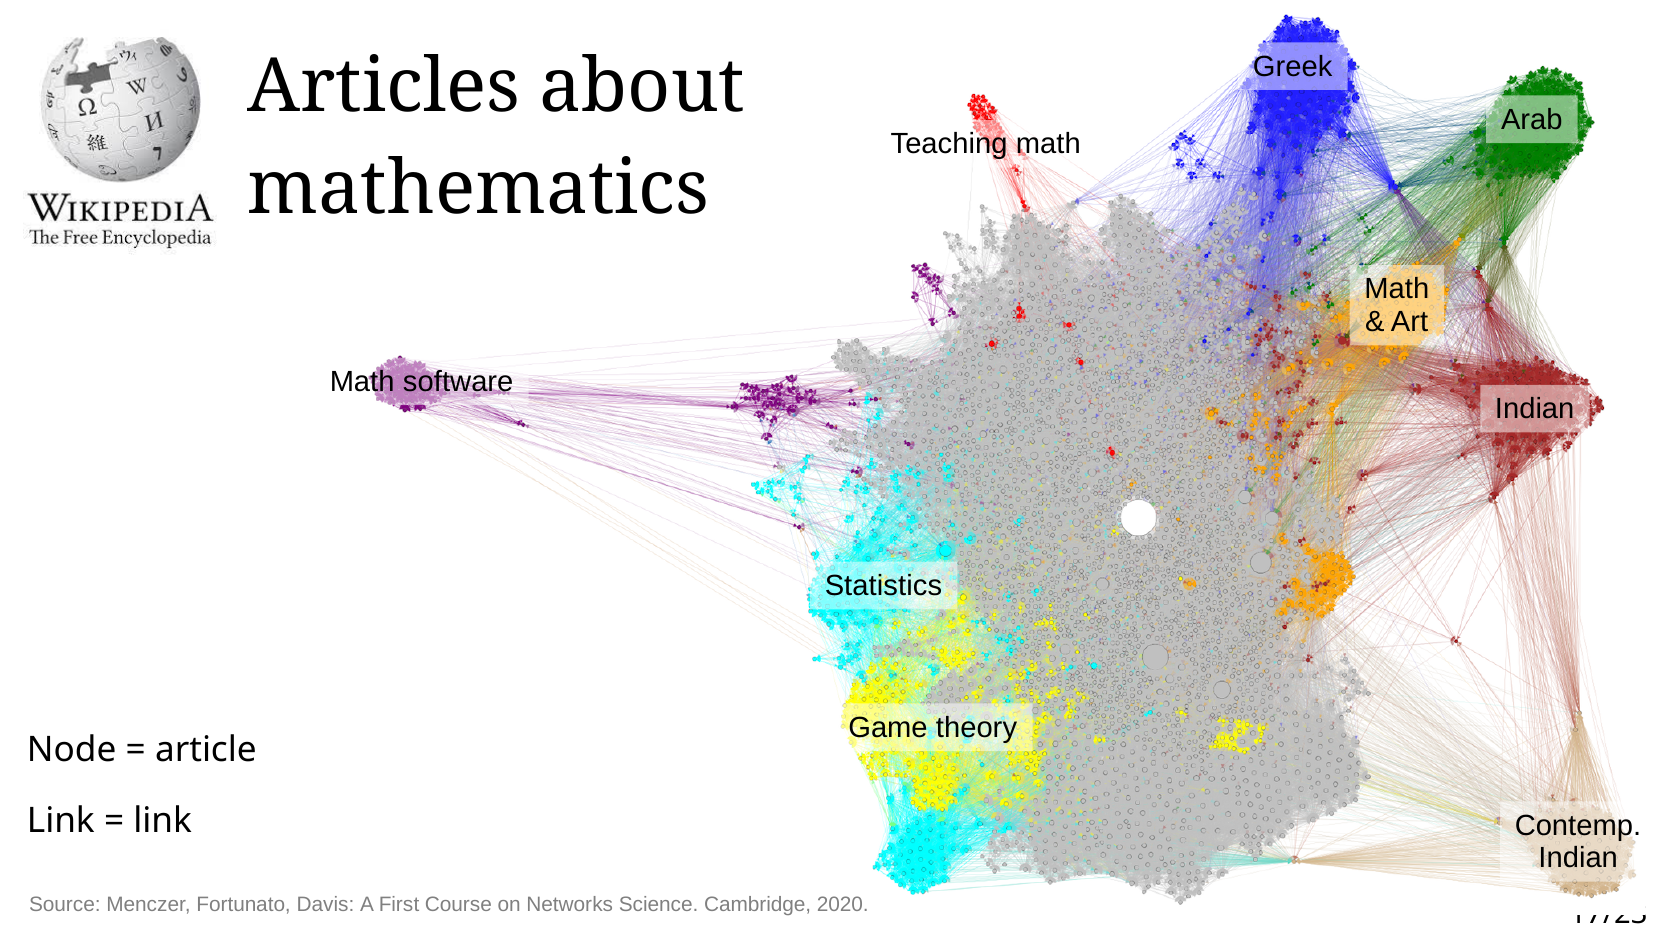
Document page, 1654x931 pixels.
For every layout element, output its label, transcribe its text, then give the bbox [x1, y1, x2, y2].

picture [15, 13, 226, 256]
text_box Contemp. Indian [1500, 801, 1654, 882]
text_box Arab [1486, 95, 1578, 144]
text_box Teaching math [875, 120, 1097, 168]
text_box Source: Menczer, Fortunato, Davis: A First Course on Networks Science. Cambridge, 2020. [14, 885, 1080, 931]
text_box Math & Art [1349, 265, 1445, 346]
title Articles about mathematics [247, 30, 856, 237]
text_box Statistics [810, 561, 958, 610]
list Node = article Link = link [26, 723, 672, 844]
picture [360, 4, 1645, 916]
text_box Greek [1238, 42, 1348, 90]
text_box Indian [1480, 384, 1590, 433]
text_box Game theory [833, 703, 1033, 752]
text_box Math software [315, 357, 529, 406]
